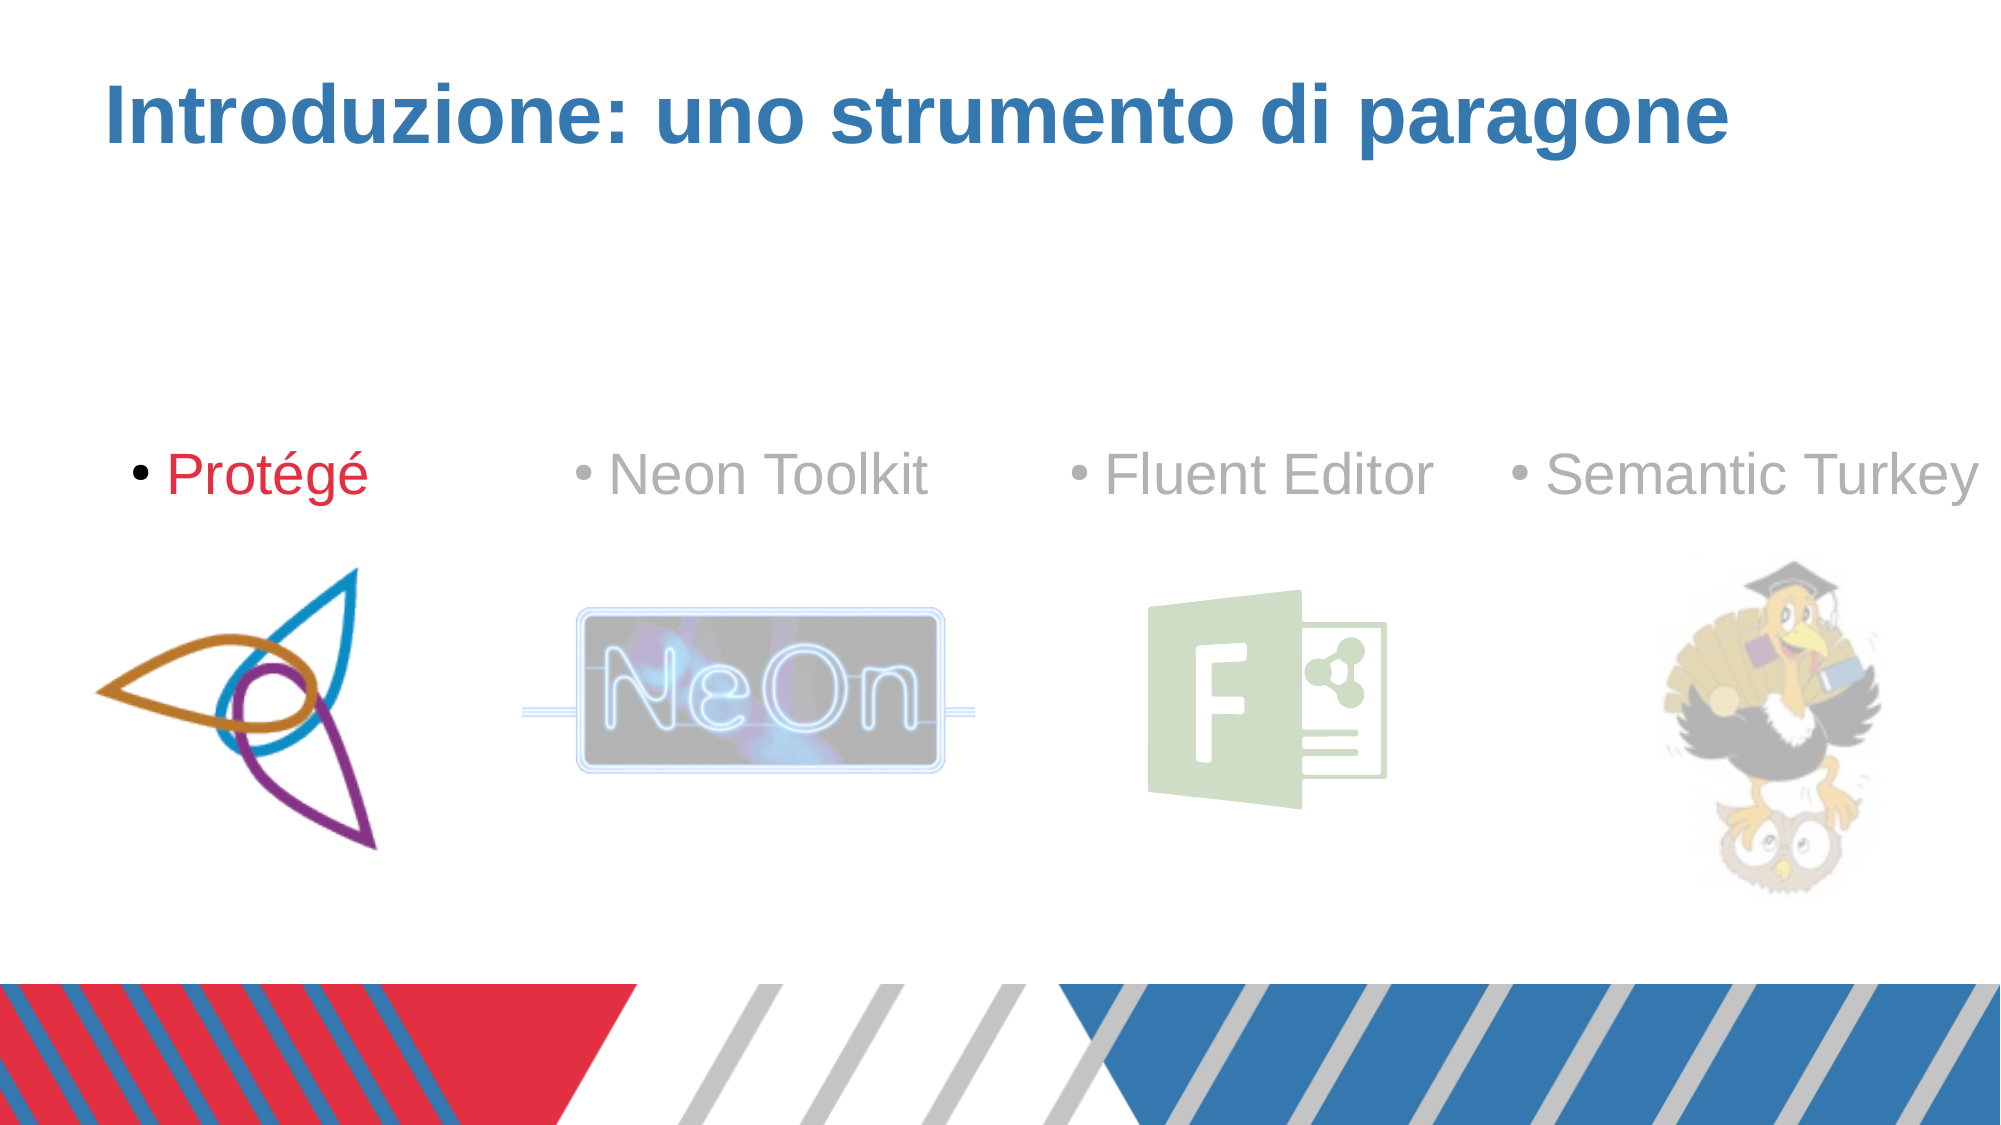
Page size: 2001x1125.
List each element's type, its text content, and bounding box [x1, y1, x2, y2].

title Introduzione: uno strumento di paragone [89, 64, 1828, 171]
table_cell [501, 580, 1001, 723]
picture [94, 566, 383, 858]
table_header Semantic Turkey [1503, 436, 1986, 579]
picture [1657, 553, 1889, 901]
picture [1146, 588, 1404, 812]
table_cell [1503, 580, 1657, 723]
picture [522, 606, 975, 775]
table_header Neon Toolkit [501, 436, 1001, 579]
table_header Protégé [1, 436, 500, 579]
table_cell [1, 580, 94, 723]
picture [0, 984, 2000, 1125]
table_cell [383, 580, 500, 723]
table_header Fluent Editor [1002, 436, 1502, 579]
table_cell [1002, 580, 1502, 723]
table_cell [1889, 580, 1986, 723]
